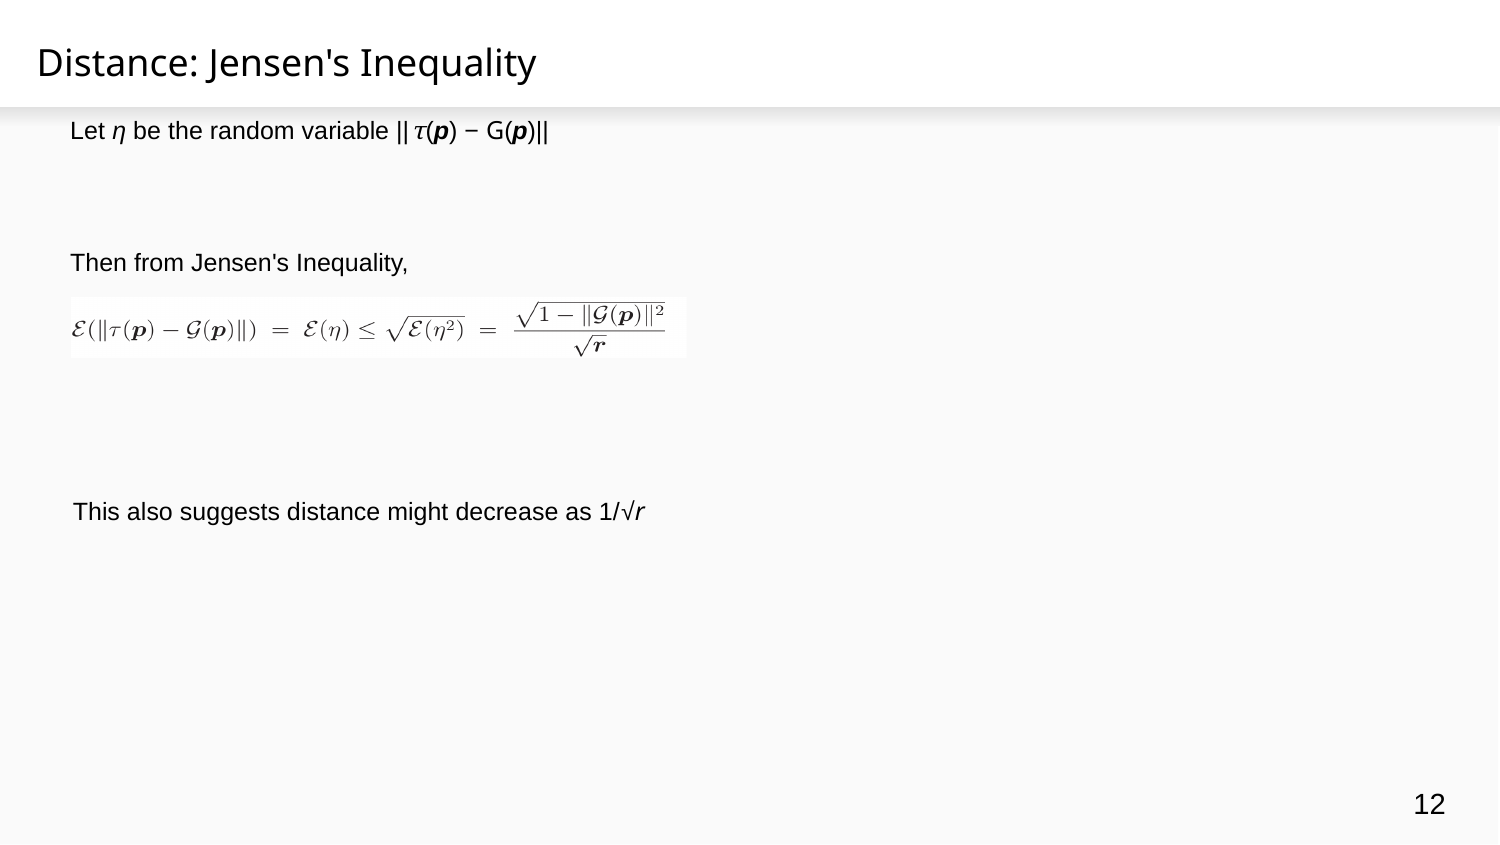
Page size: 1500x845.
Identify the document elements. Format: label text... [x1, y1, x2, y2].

title Distance: Jensen's Inequality [36, 12, 1485, 112]
text_box This also suggests distance might decrease as 1/√r [58, 486, 794, 532]
picture [71, 295, 687, 358]
text_box Let η be the random variable ||τ(p) − G(p)|| [55, 105, 896, 286]
text_box Then from Jensen's Inequality, [55, 241, 432, 286]
